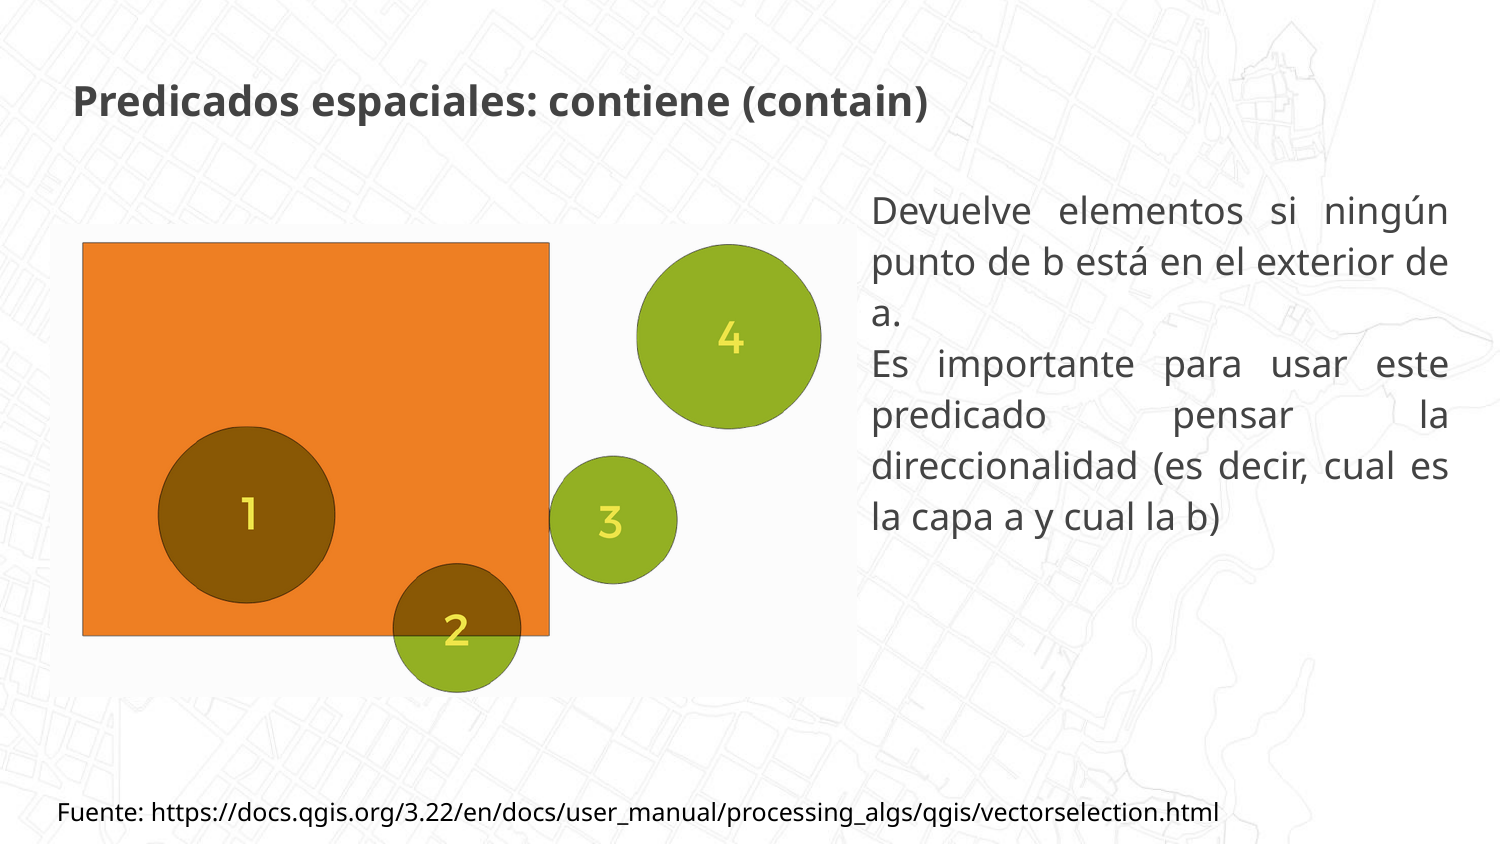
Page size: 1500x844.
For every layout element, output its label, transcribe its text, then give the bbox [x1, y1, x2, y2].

text_box Devuelve elementos si ningún punto de b está en el exterior de a. Es importante para usar este predicado pensar la direccionalidad (es decir, cual es la capa a y cual la b) [856, 177, 1465, 709]
text_box Predicados espaciales: contiene (contain) [57, 64, 1406, 198]
picture [0, 0, 1500, 844]
text_box Fuente: https://docs.qgis.org/3.22/en/docs/user_manual/processing_algs/qgis/vectorselection.html [42, 787, 1500, 844]
